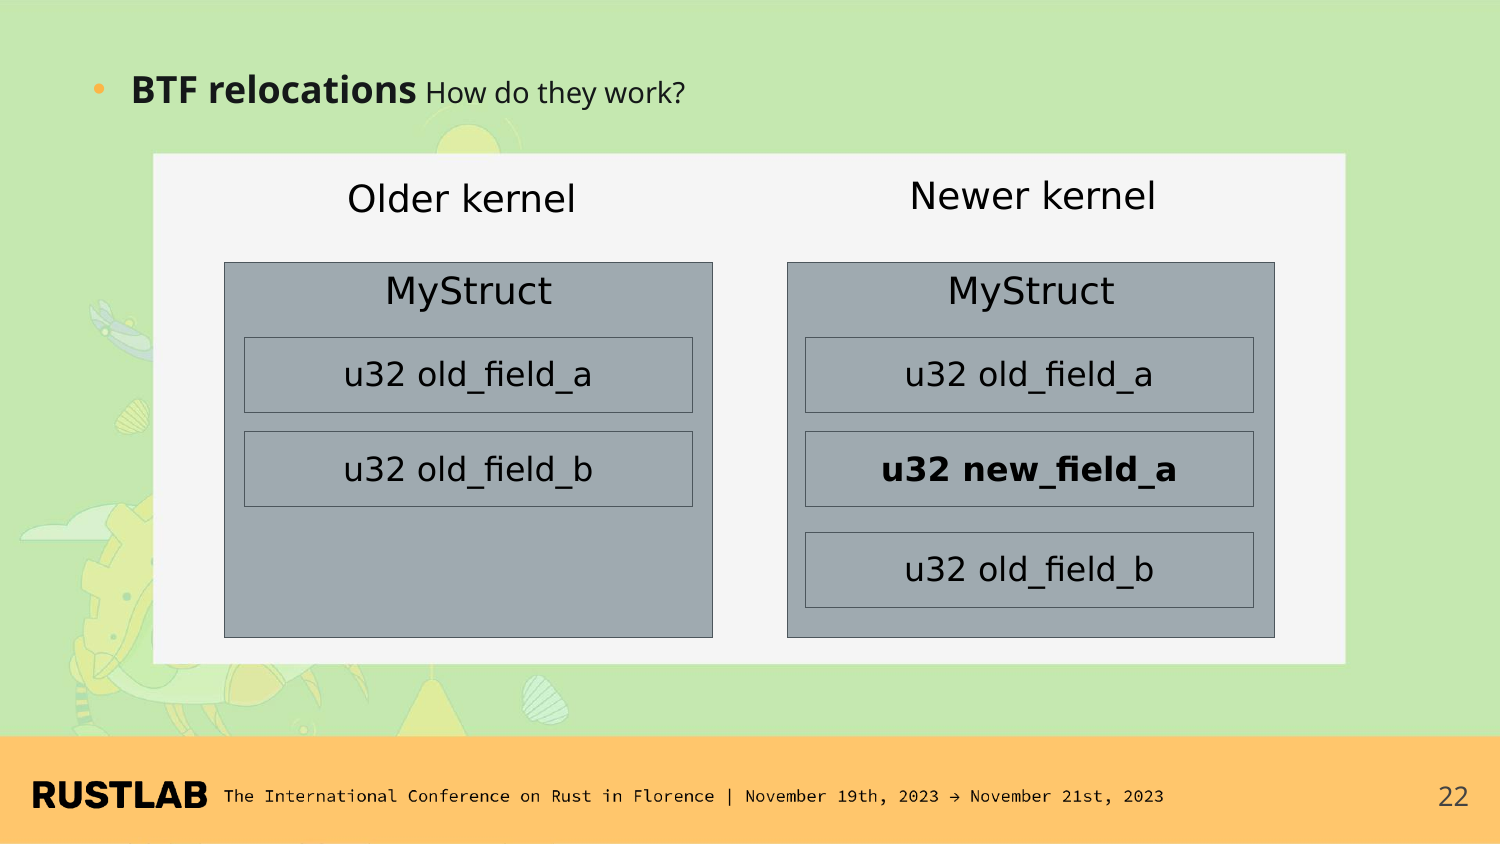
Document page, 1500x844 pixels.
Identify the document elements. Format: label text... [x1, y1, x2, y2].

text_box MyStruct [224, 262, 713, 638]
title BTF relocations How do they work? [92, 65, 1408, 107]
text_box MyStruct [787, 262, 1275, 638]
text_box u32 old_field_a [805, 337, 1254, 413]
text_box u32 old_field_b [244, 431, 693, 507]
text_box Newer kernel [894, 167, 1173, 226]
picture [0, 0, 1500, 844]
text_box u32 old_field_a [244, 337, 693, 413]
text_box Older kernel [332, 170, 592, 229]
text_box u32 old_field_b [805, 532, 1254, 608]
text_box u32 new_field_a [805, 431, 1254, 507]
